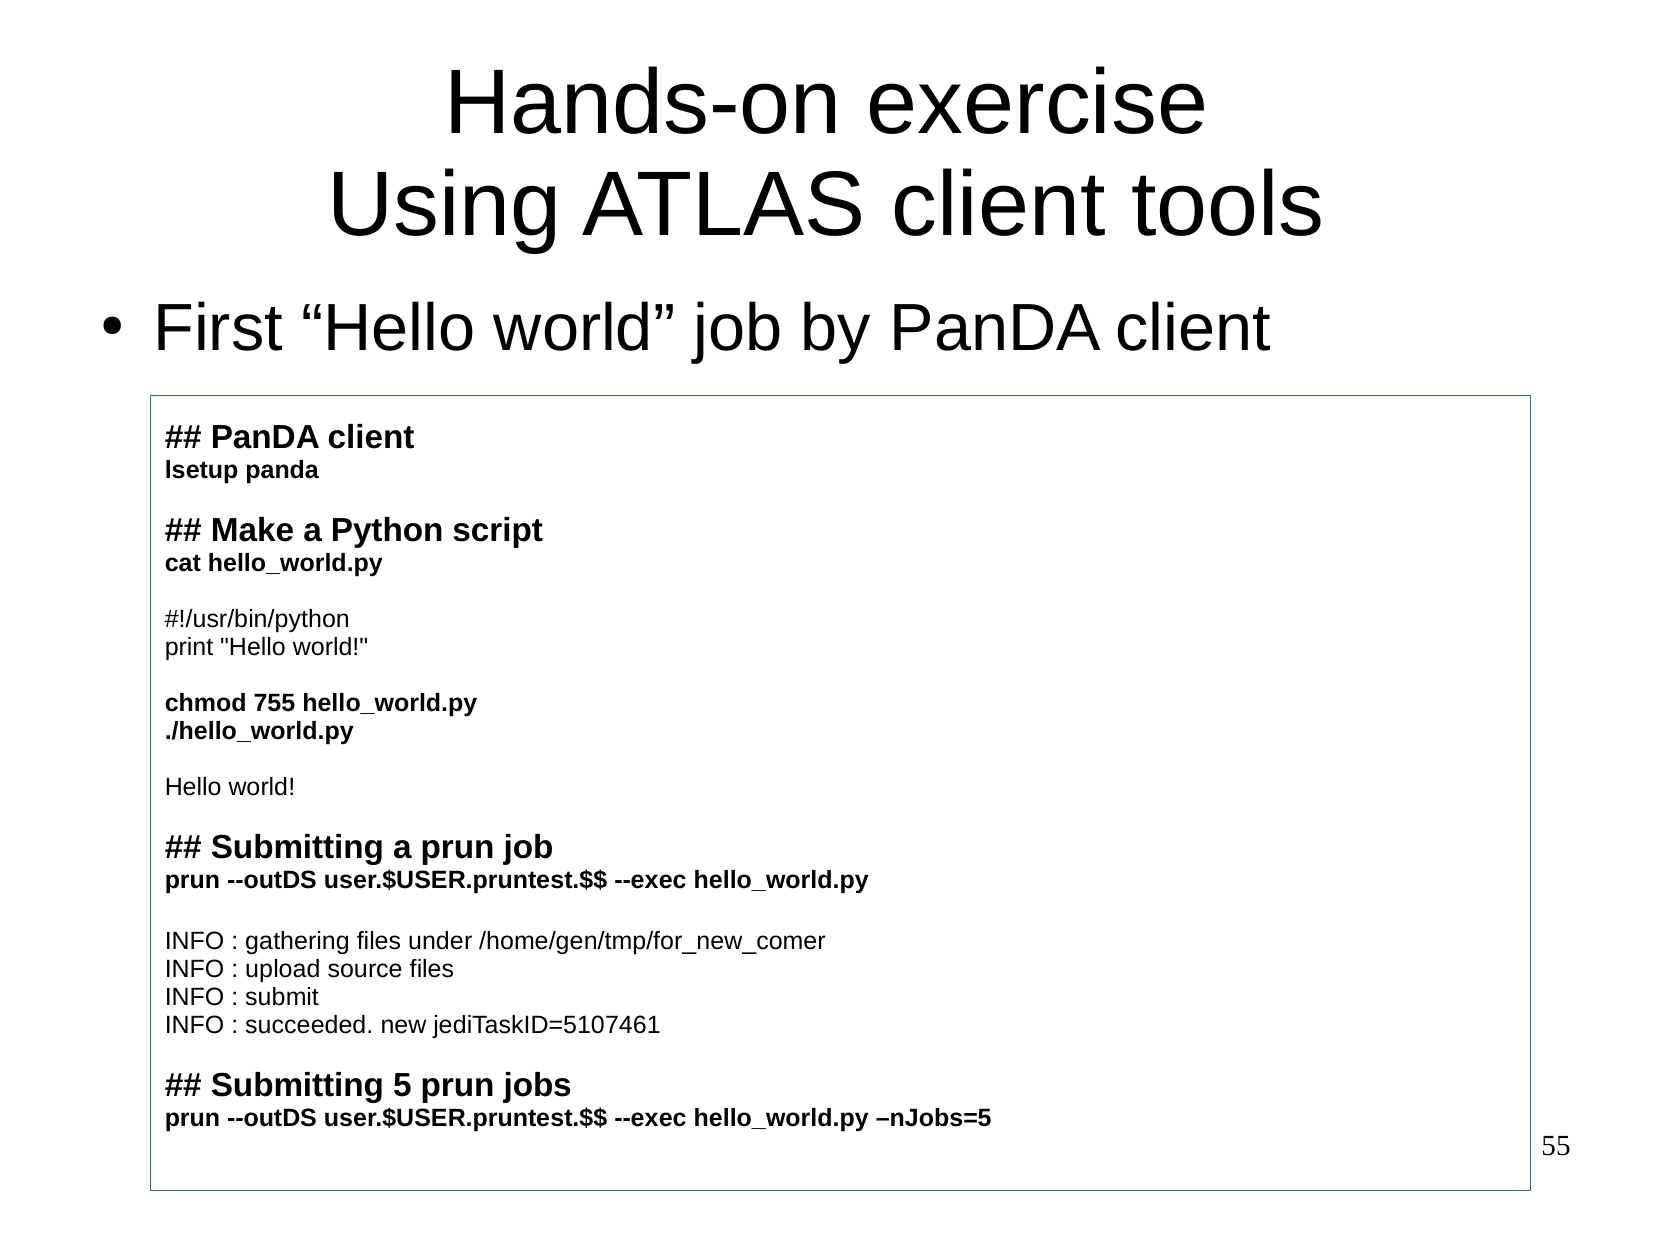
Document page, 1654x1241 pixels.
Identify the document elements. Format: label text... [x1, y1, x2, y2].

title Hands-on exercise Using ATLAS client tools [82, 49, 1571, 257]
text_box ## PanDA client lsetup panda ## Make a Python script cat hello_world.py #!/usr/bin/python print "Hello world!" chmod 755 hello_world.py ./hello_world.py Hello world! ## Submitting a prun job prun --outDS user.$USER.pruntest.$$ --exec hello_world.py INFO : gathering files under /home/gen/tmp/for_new_comer INFO : upload source files INFO : submit INFO : succeeded. new jediTaskID=5107461 ## Submitting 5 prun jobs prun --outDS user.$USER.pruntest.$$ --exec hello_world.py –nJobs=5 [150, 395, 1531, 1191]
list First “Hello world” job by PanDA client [82, 290, 1571, 1010]
